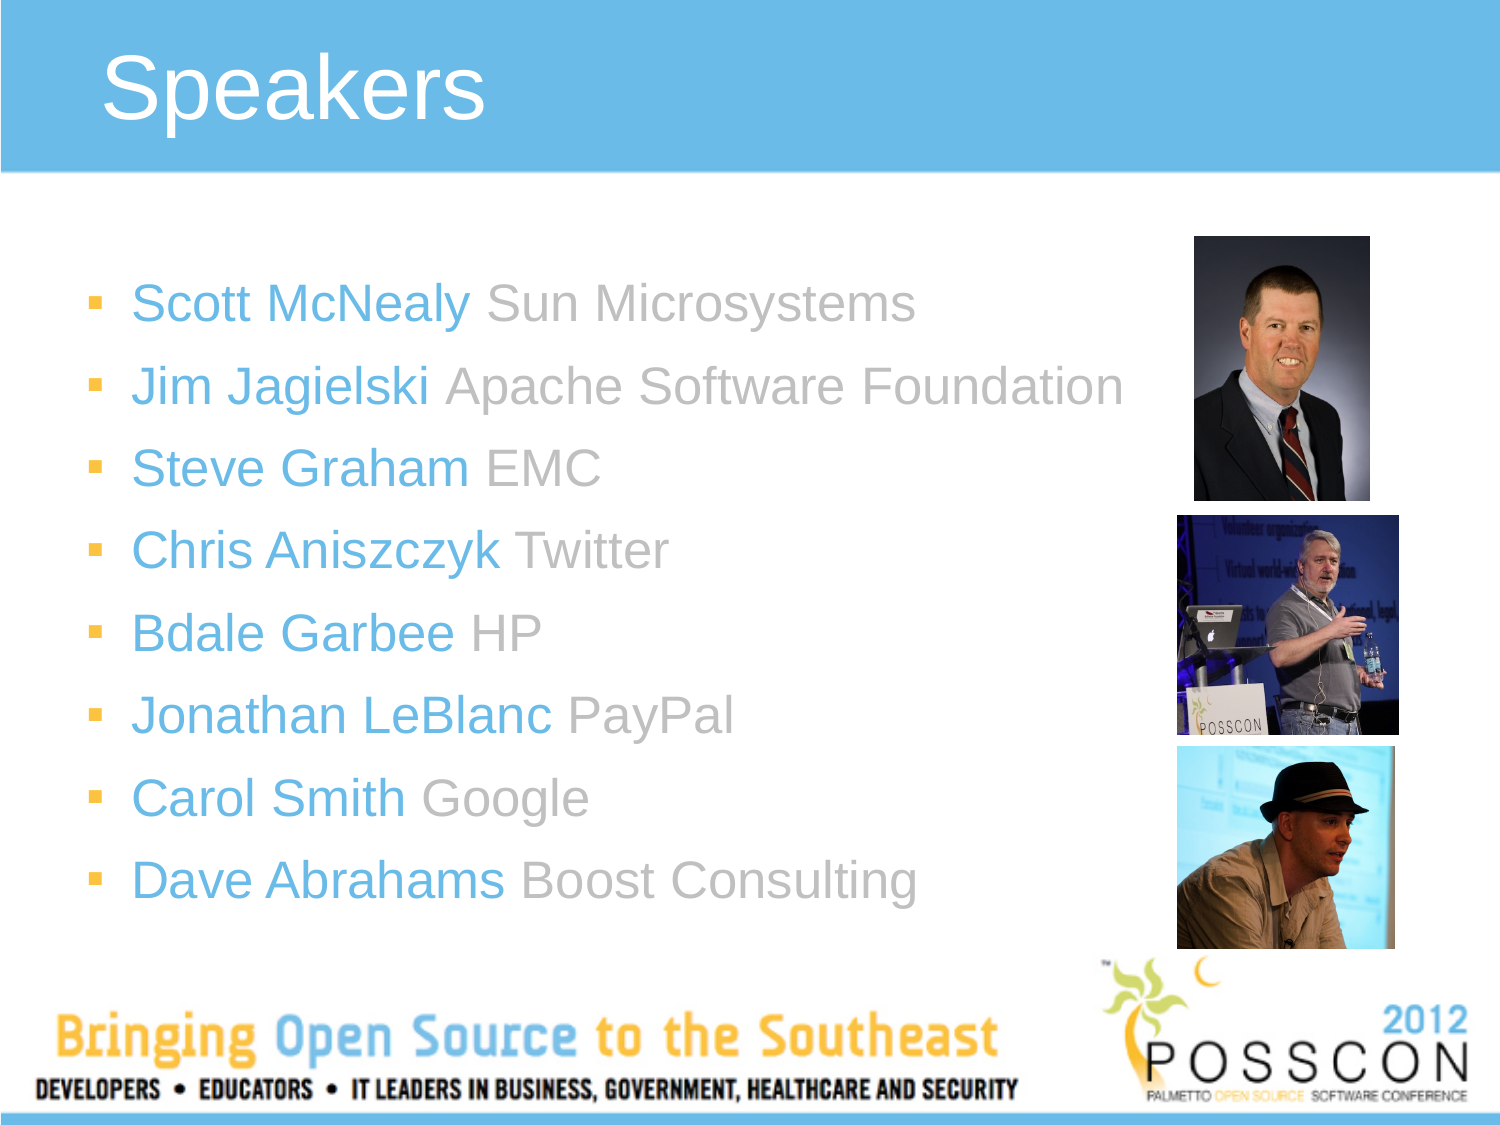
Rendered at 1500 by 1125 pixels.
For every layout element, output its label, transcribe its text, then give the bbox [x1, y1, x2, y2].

picture [0, 0, 1500, 1125]
list Scott McNealy Sun Microsystems Jim Jagielski Apache Software Foundation Steve Graham EMC Chris Aniszczyk Twitter Bdale Garbee HP Jonathan LeBlanc PayPal Carol Smith Google Dave Abrahams Boost Consulting [75, 274, 1186, 922]
title Speakers [100, 12, 1376, 162]
